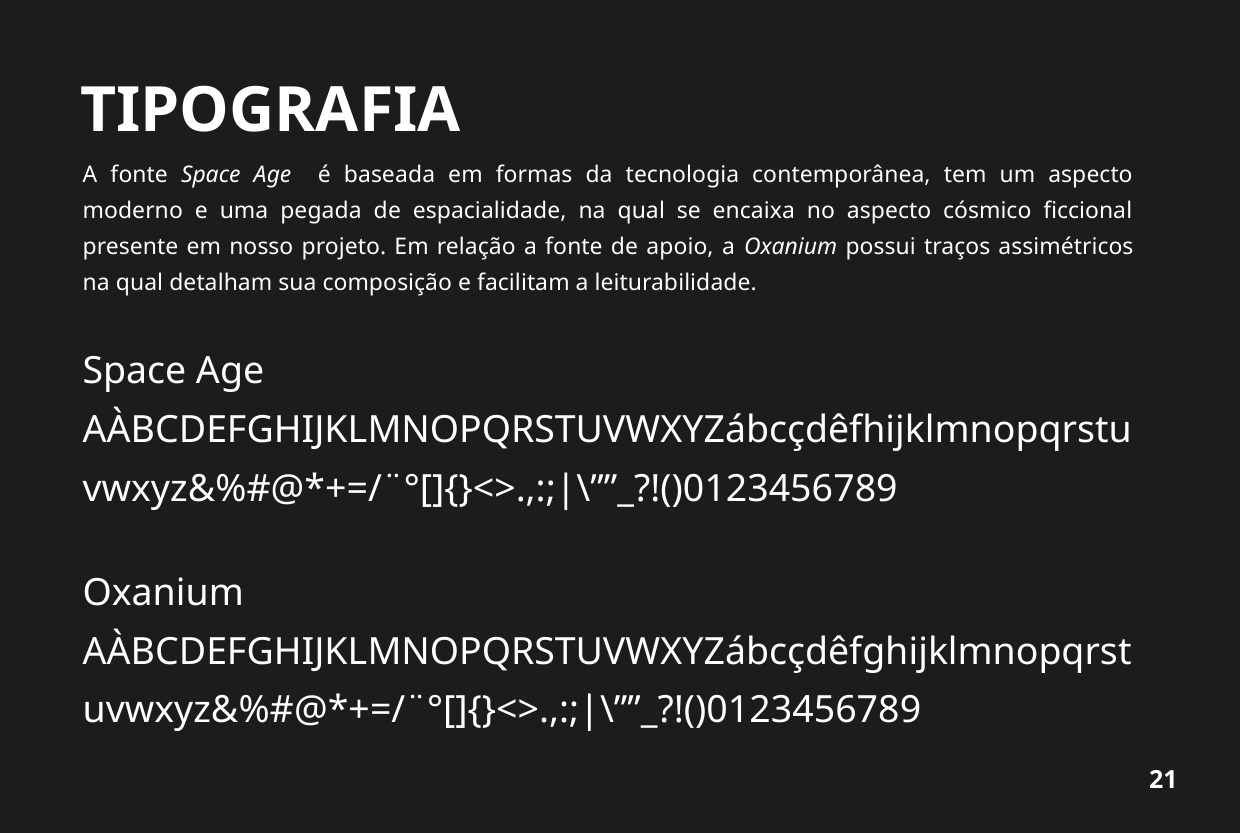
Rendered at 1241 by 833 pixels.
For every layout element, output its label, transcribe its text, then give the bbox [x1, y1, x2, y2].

title TIPOGRAFIA [80, 26, 1156, 188]
text_box A fonte Space Age é baseada em formas da tecnologia contemporânea, tem um aspecto moderno e uma pegada de espacialidade, na qual se encaixa no aspecto cósmico ficcional presente em nosso projeto. Em relação a fonte de apoio, a Oxanium possui traços assimétricos na qual detalham sua composição e facilitam a leiturabilidade. Space Age AÀBCDEFGHIJKLMNOPQRSTUVWXYZábcçdêfhijklmnopqrstuvwxyz&%#@*+=/¨°[]{}<>.,:;|\””_?!()0123456789 Oxanium AÀBCDEFGHIJKLMNOPQRSTUVWXYZábcçdêfghijklmnopqrstuvwxyz&%#@*+=/¨°[]{}<>.,:;|\””_?!()0123456789 [82, 188, 1134, 756]
title 21 [1133, 756, 1193, 802]
